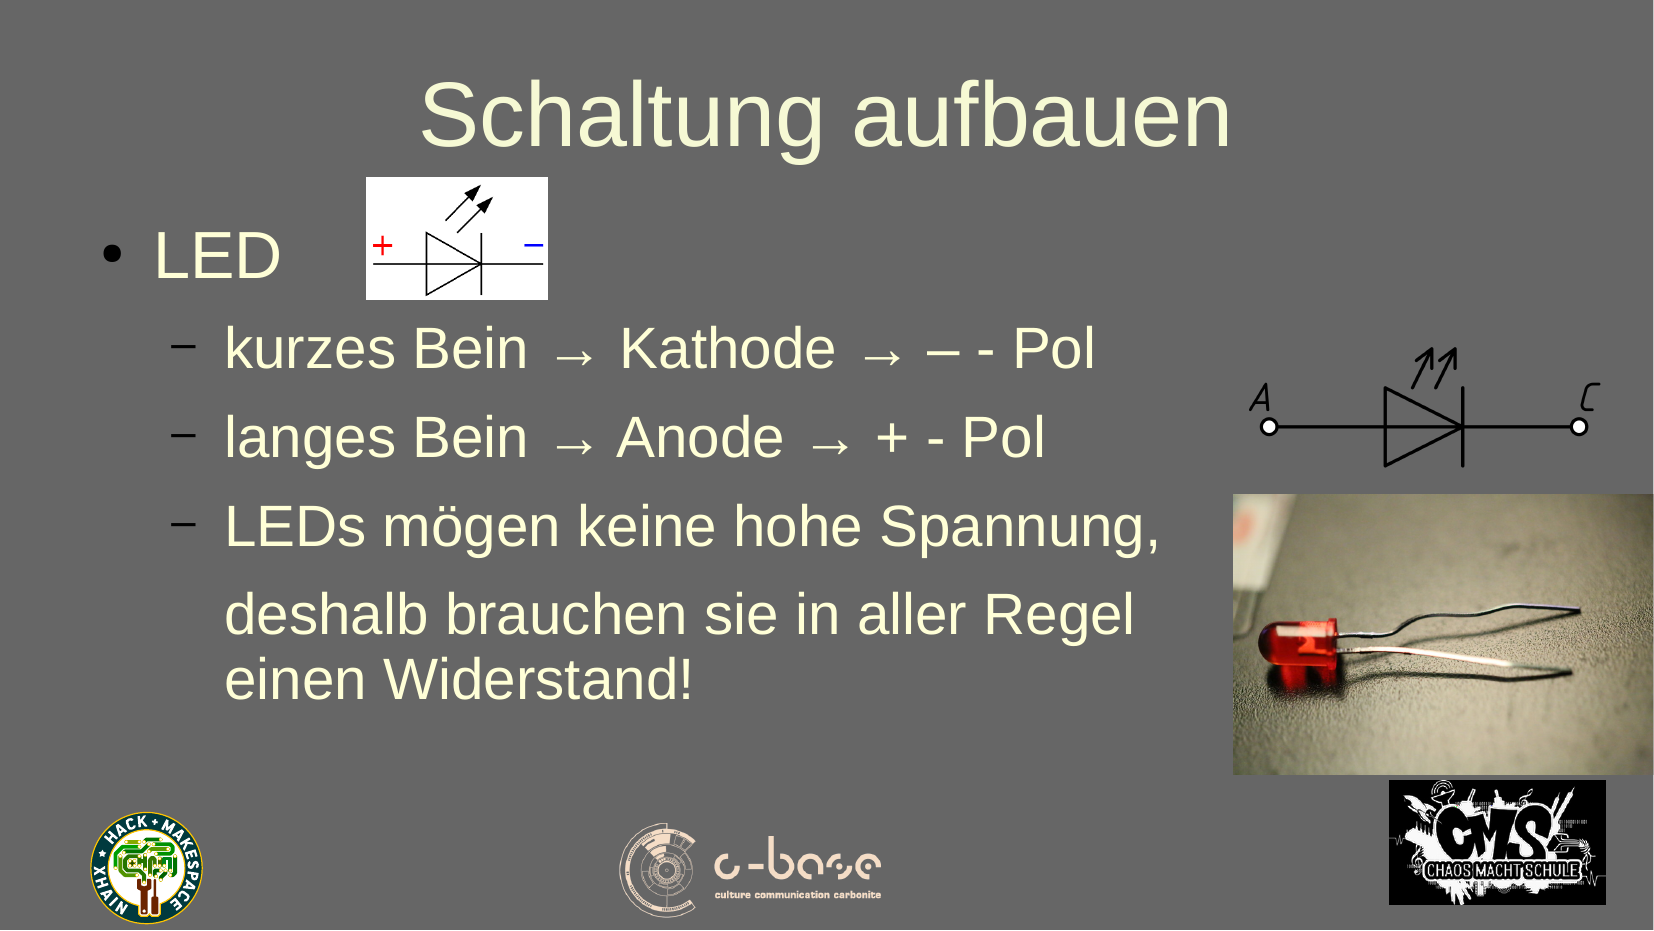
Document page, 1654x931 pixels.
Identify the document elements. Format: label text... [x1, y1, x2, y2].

list LED kurzes Bein → Kathode → – - Pol langes Bein → Anode → + - Pol LEDs mögen keine hohe Spannung, deshalb brauchen sie in aller Regel einen Widerstand! [82, 217, 1571, 758]
picture [366, 177, 548, 300]
picture [1389, 780, 1606, 905]
title Schaltung aufbauen [82, 37, 1571, 193]
picture [1230, 329, 1654, 775]
picture [609, 809, 897, 931]
